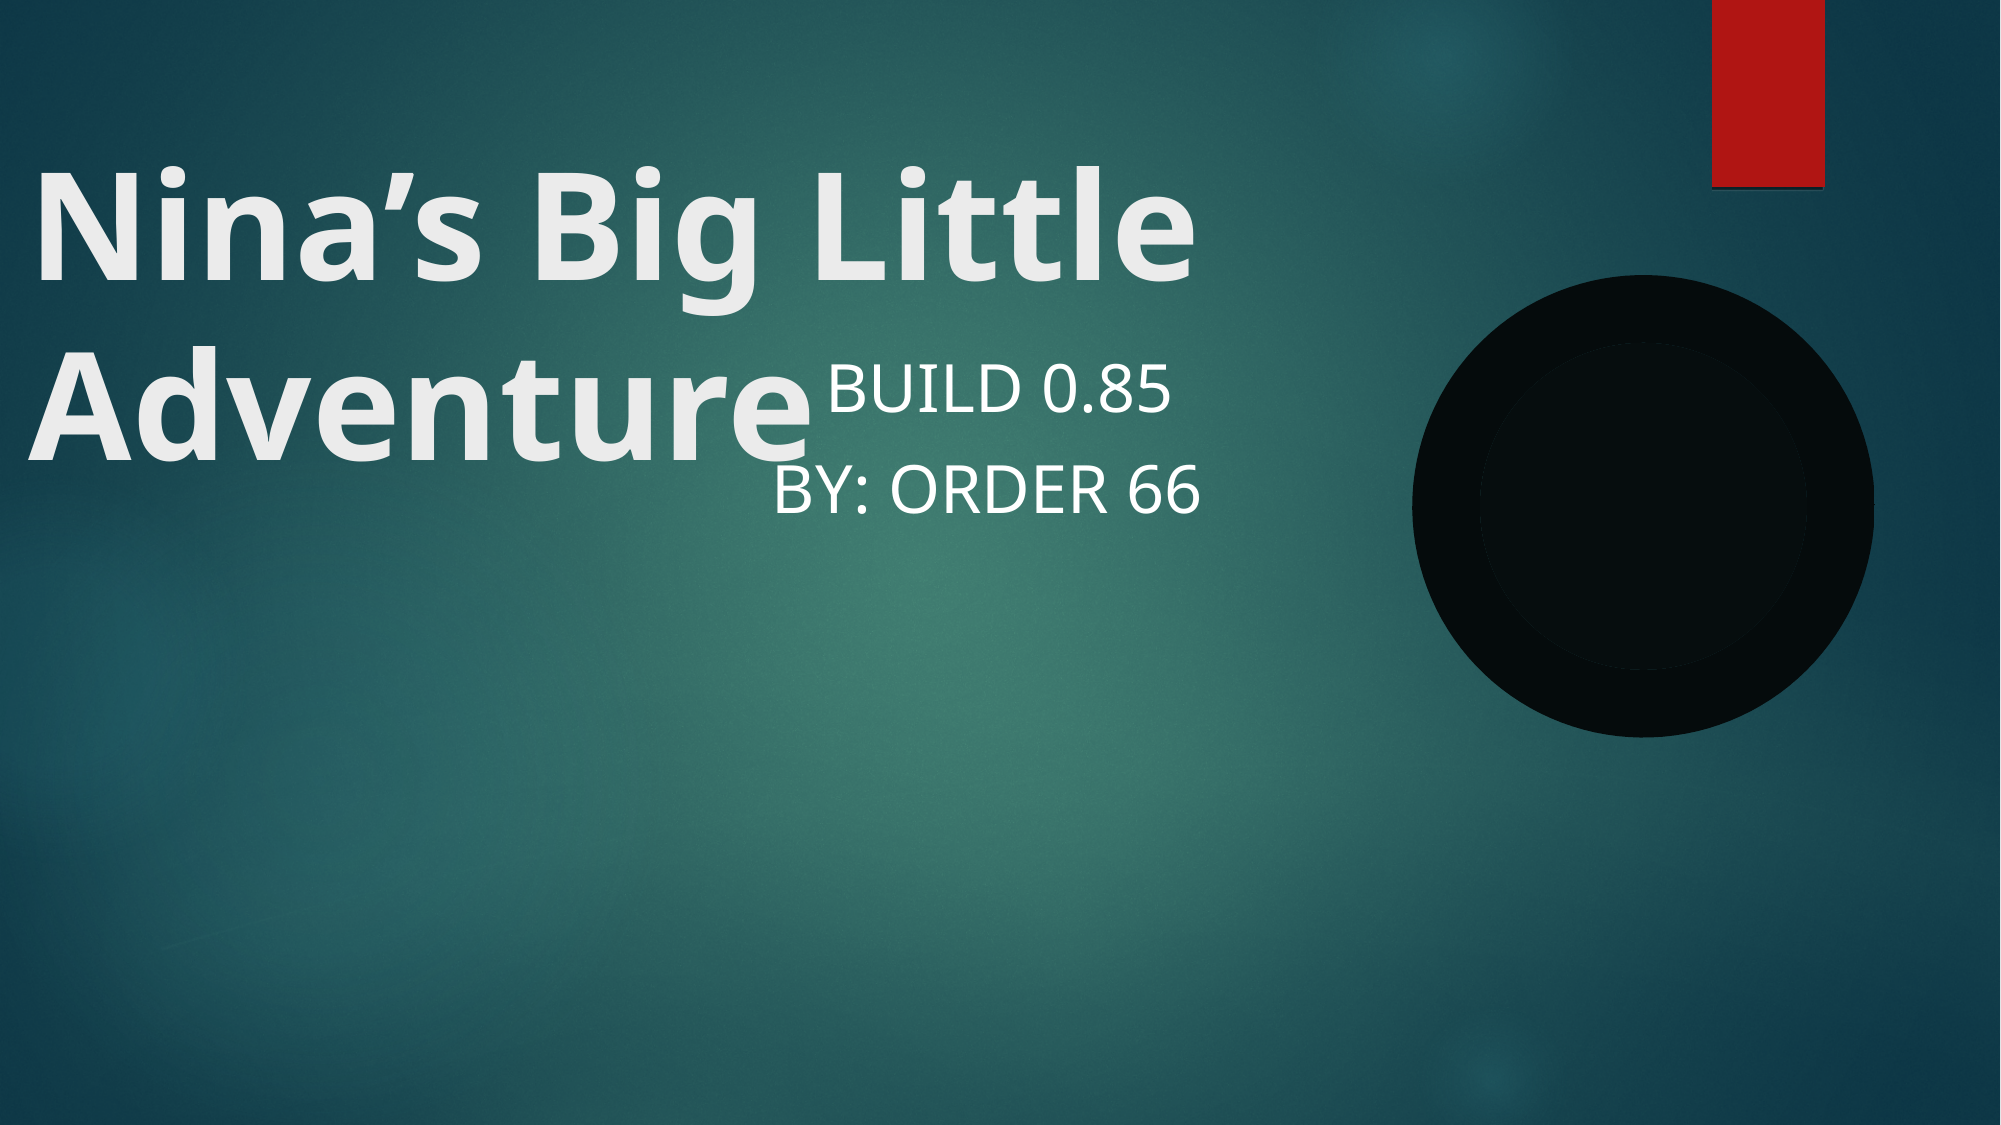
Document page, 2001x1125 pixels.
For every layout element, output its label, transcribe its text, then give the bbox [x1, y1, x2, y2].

text_box By: Order 66 [756, 434, 1921, 502]
title Nina’s Big Little Adventure [13, 122, 1987, 347]
subtitle Build 0.85 [418, 347, 1582, 436]
